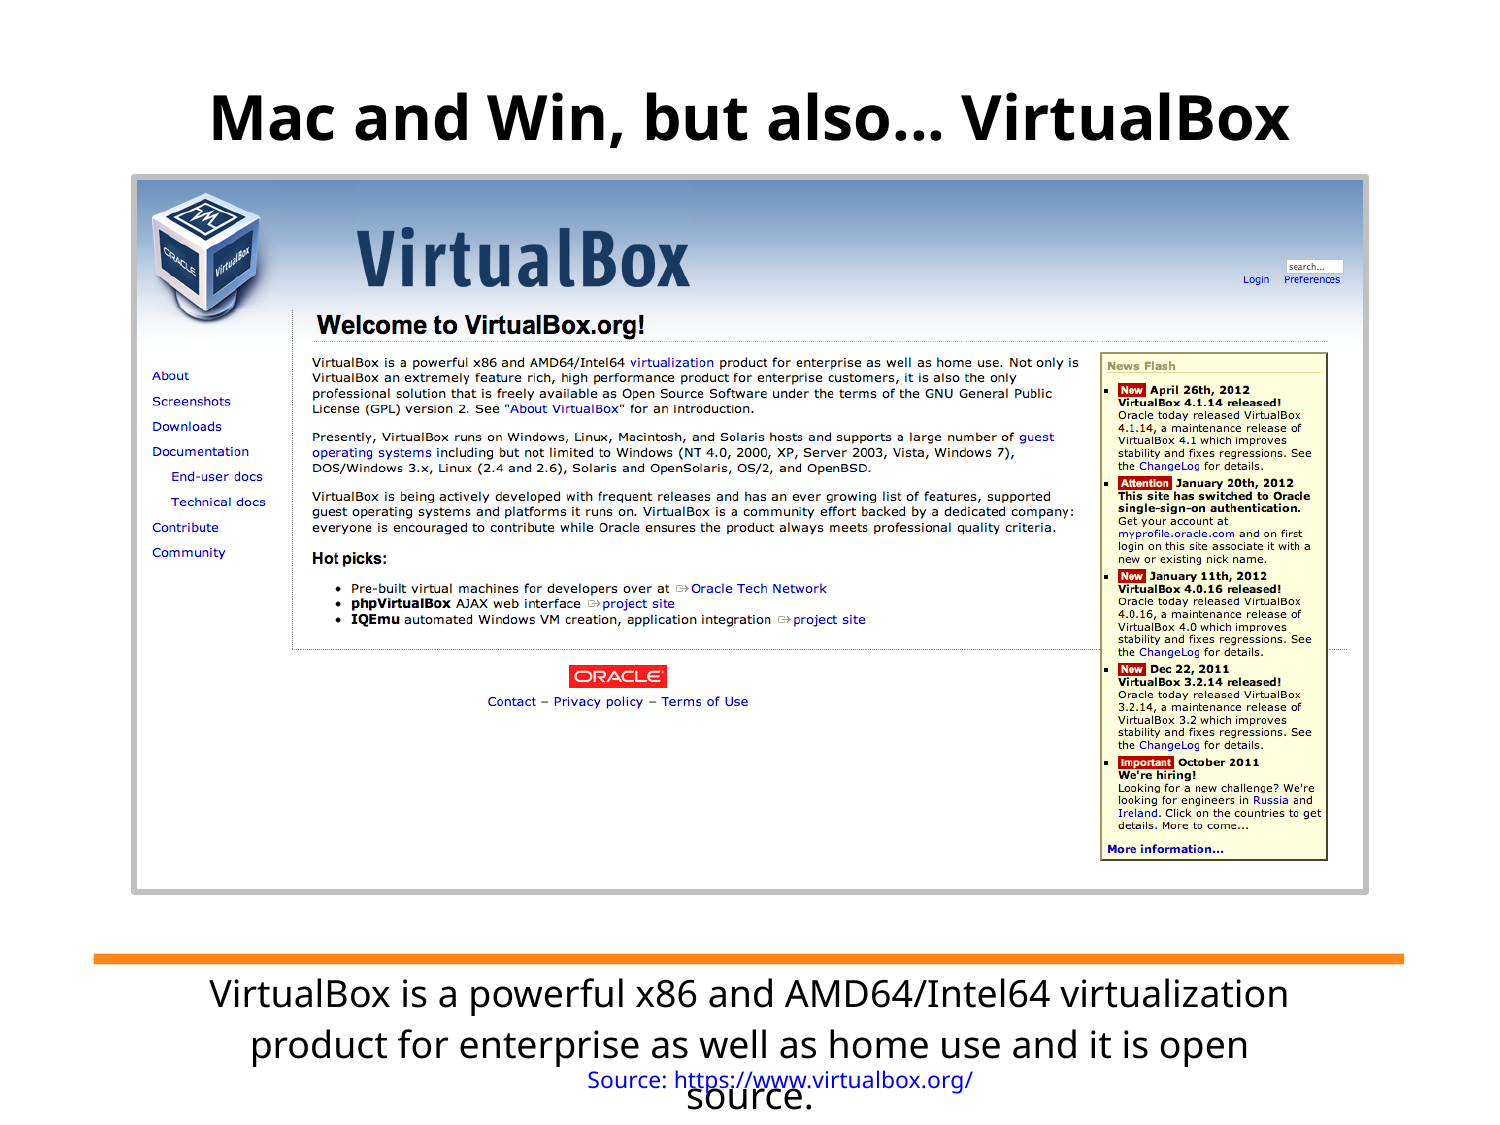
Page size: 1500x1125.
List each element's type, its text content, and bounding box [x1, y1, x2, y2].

text_box Source: https://www.virtualbox.org/ [572, 1056, 928, 1098]
title Mac and Win, but also... VirtualBox [75, 44, 1426, 188]
picture [0, 0, 1500, 1125]
text_box VirtualBox is a powerful x86 and AMD64/Intel64 virtualization product for enterprise as well as home use and it is open source. [194, 960, 1306, 1064]
